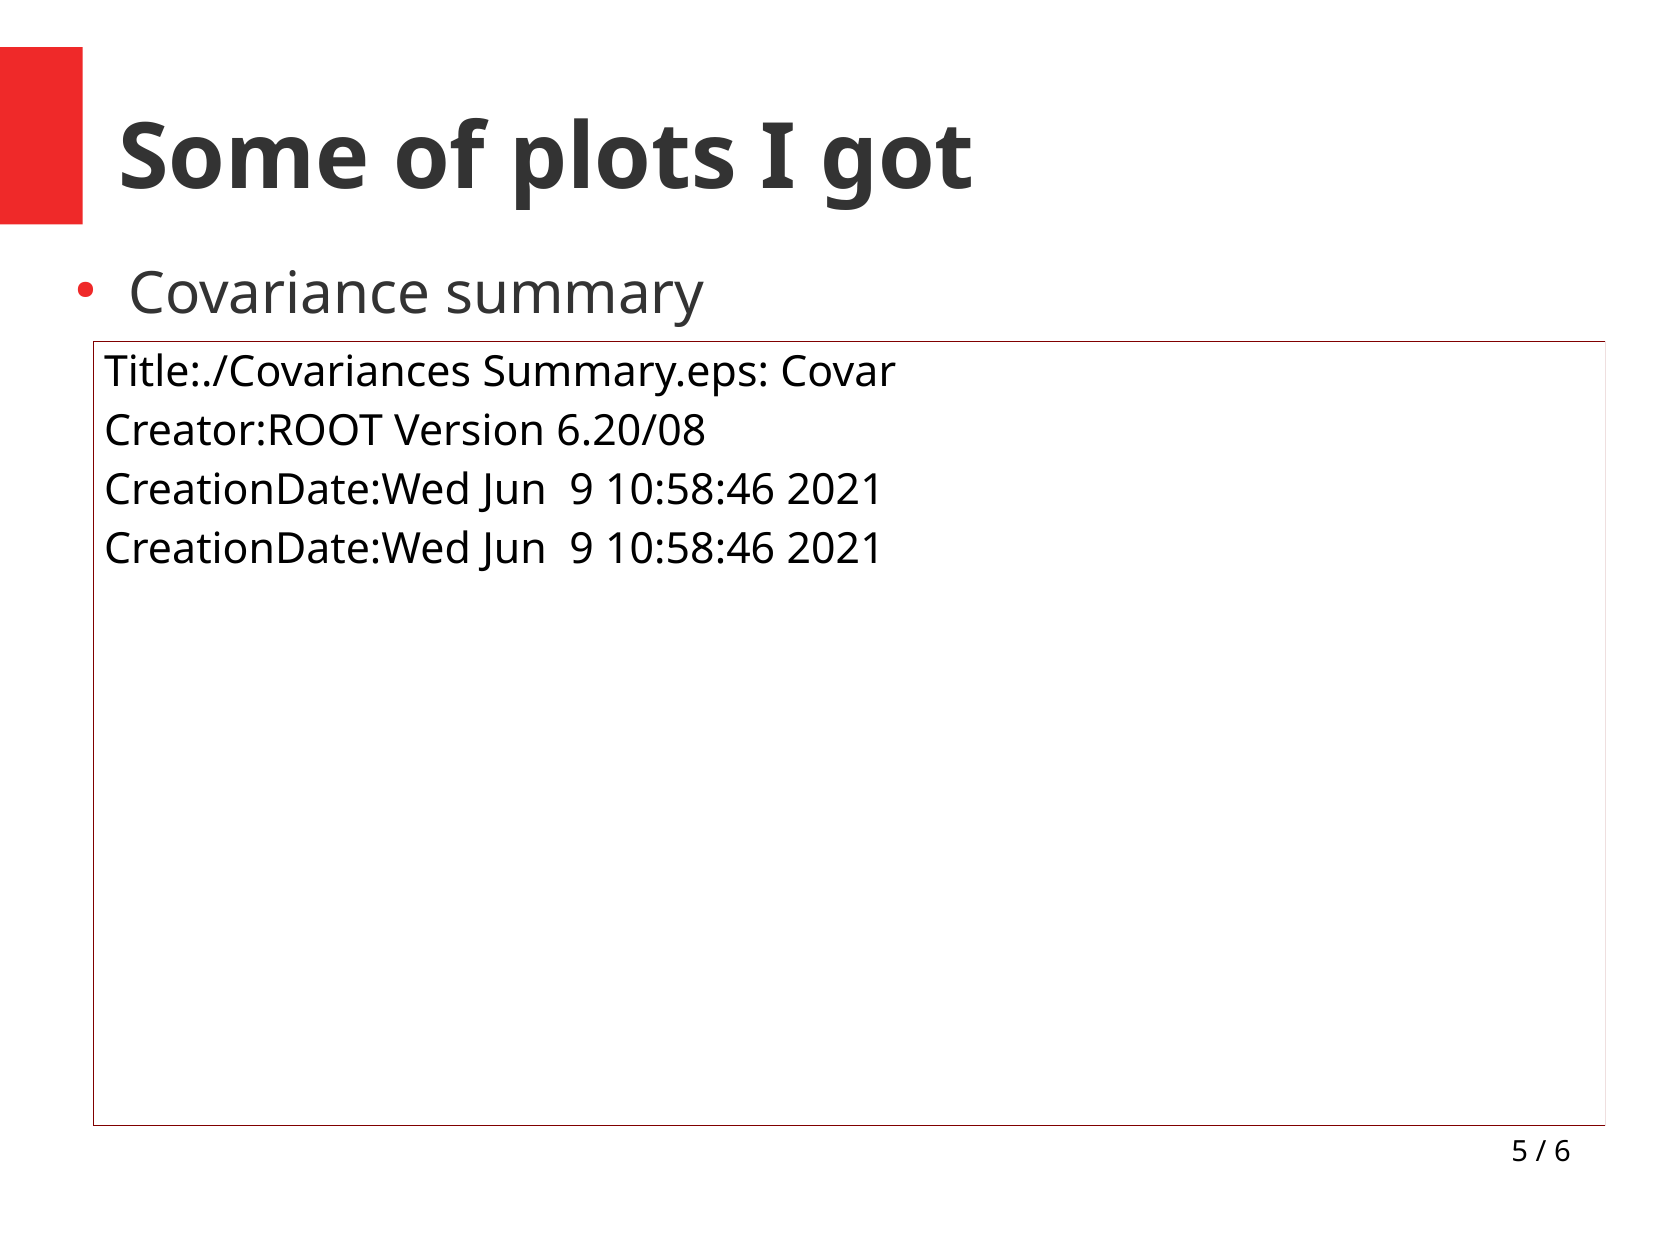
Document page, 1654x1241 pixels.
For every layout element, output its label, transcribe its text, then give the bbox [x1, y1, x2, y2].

picture [90, 338, 1606, 1126]
list Covariance summary [57, 251, 1475, 971]
title Some of plots I got [118, 49, 1571, 257]
